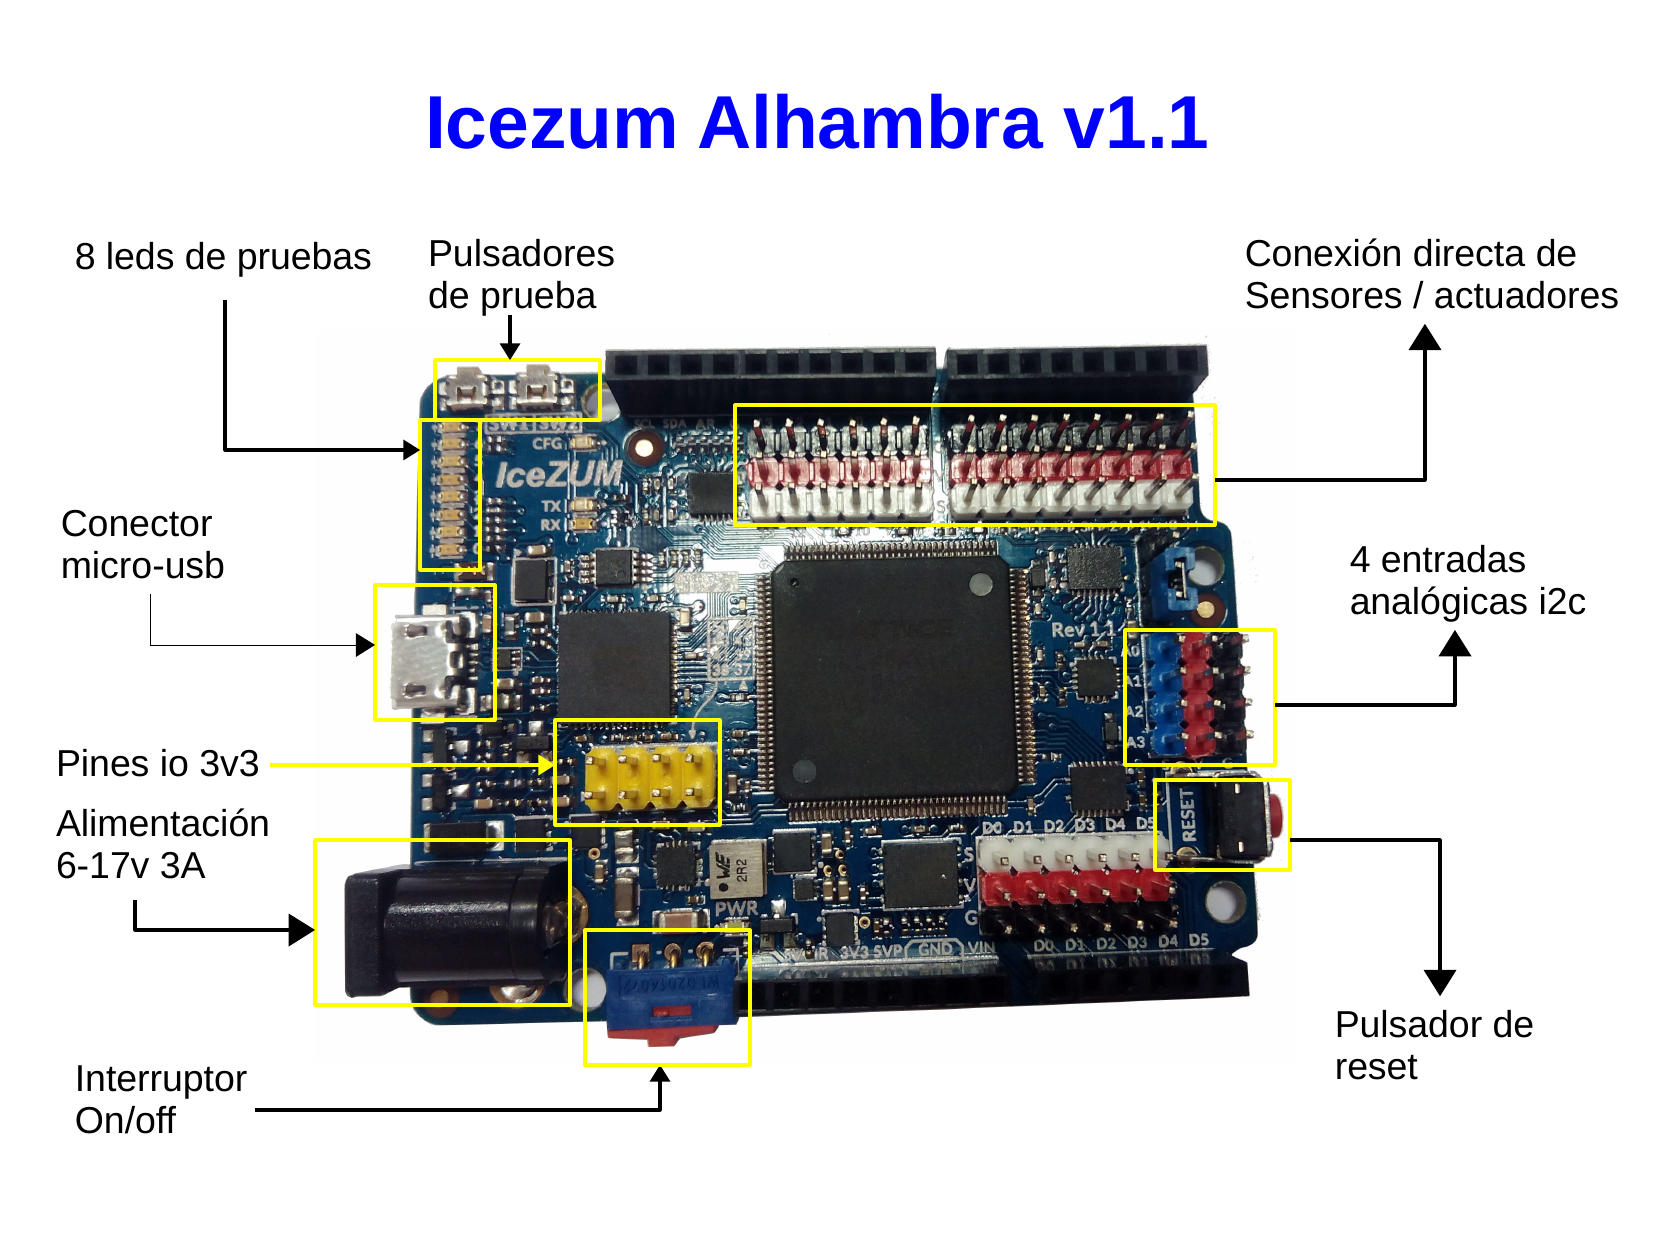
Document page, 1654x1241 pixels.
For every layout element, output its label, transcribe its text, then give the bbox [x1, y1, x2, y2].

text_box Icezum Alhambra v1.1 [90, 73, 1546, 211]
picture [587, 932, 748, 1063]
picture [315, 329, 1296, 1063]
text_box Alimentación 6-17v 3A [41, 796, 286, 901]
text_box Interruptor On/off [60, 1050, 304, 1156]
picture [557, 722, 718, 823]
text_box Pines io 3v3 [41, 735, 286, 796]
text_box Pulsador de reset [1320, 996, 1606, 1096]
picture [422, 422, 478, 568]
text_box 4 entradas analógicas i2c [1335, 531, 1621, 631]
text_box Pulsadores de prueba [413, 225, 631, 324]
picture [317, 842, 568, 1003]
picture [315, 329, 508, 448]
text_box Conector micro-usb [46, 495, 241, 594]
picture [737, 407, 1213, 523]
picture [437, 362, 598, 418]
picture [1157, 782, 1288, 868]
picture [1127, 632, 1273, 763]
picture [377, 587, 493, 718]
text_box 8 leds de pruebas [60, 228, 387, 286]
text_box Conexión directa de Sensores / actuadores [1230, 225, 1635, 324]
